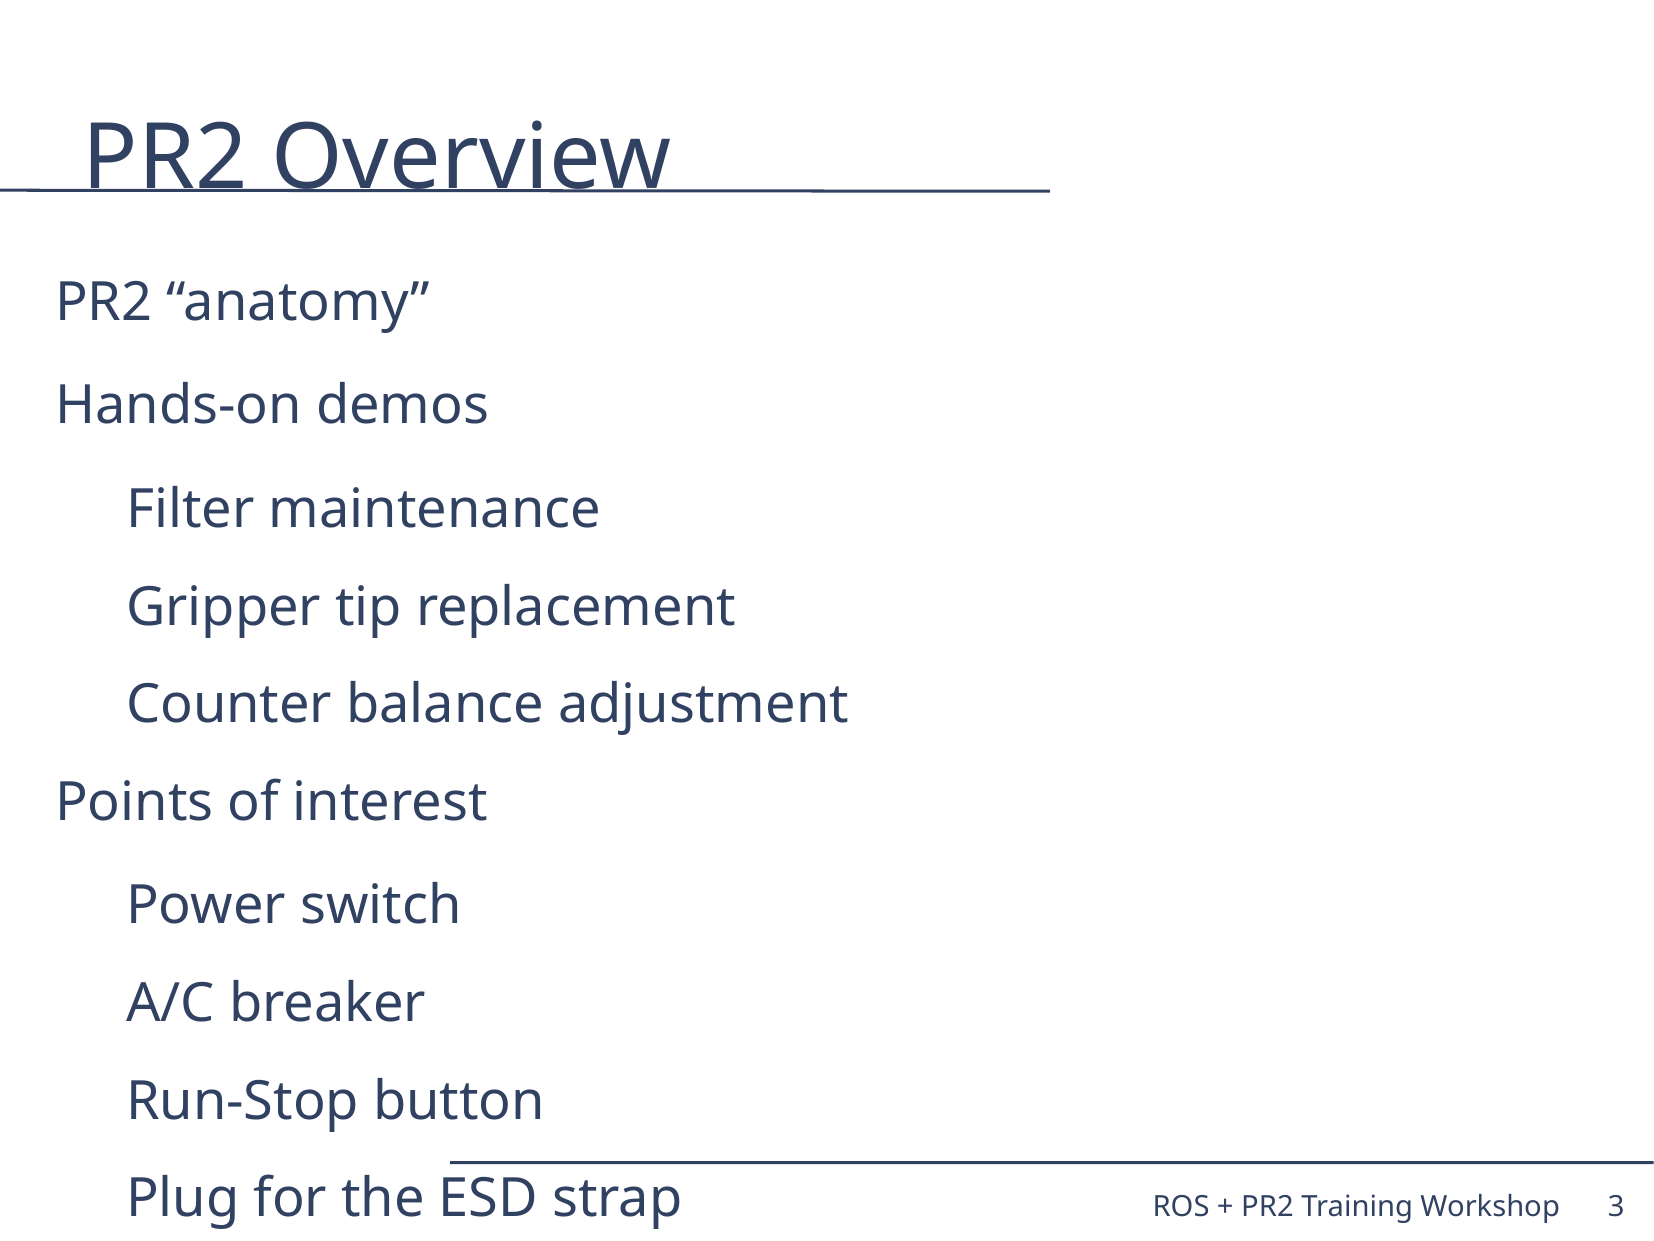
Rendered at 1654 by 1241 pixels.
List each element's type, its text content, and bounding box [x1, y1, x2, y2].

list PR2 “anatomy” Hands-on demos Filter maintenance Gripper tip replacement Counter balance adjustment Points of interest Power switch A/C breaker Run-Stop button Plug for the ESD strap [37, 262, 1613, 1126]
title PR2 Overview [82, 49, 1571, 257]
